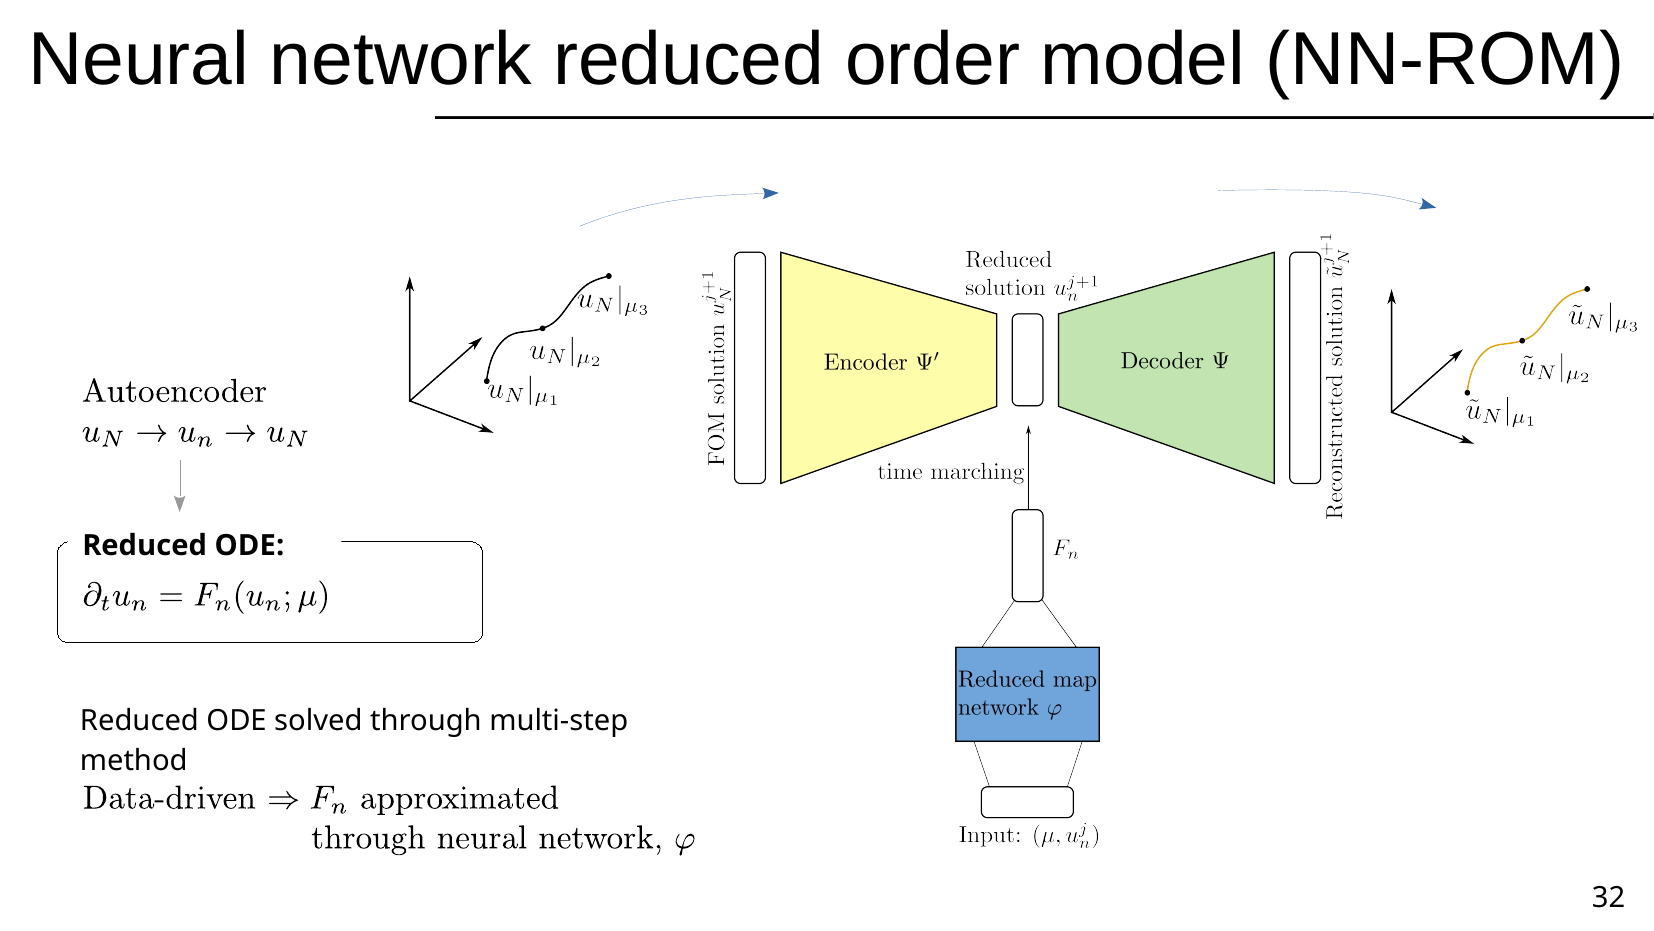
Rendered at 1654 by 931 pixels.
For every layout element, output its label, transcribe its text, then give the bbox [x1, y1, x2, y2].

picture [702, 234, 1349, 848]
picture [1387, 286, 1637, 444]
picture [405, 273, 647, 434]
picture [82, 579, 329, 616]
text_box Reduced ODE: [67, 516, 342, 572]
title Neural network reduced order model (NN-ROM) [0, 0, 1654, 117]
picture [82, 378, 308, 447]
picture [82, 784, 696, 857]
text_box Reduced ODE solved through multi-step method [64, 691, 702, 784]
